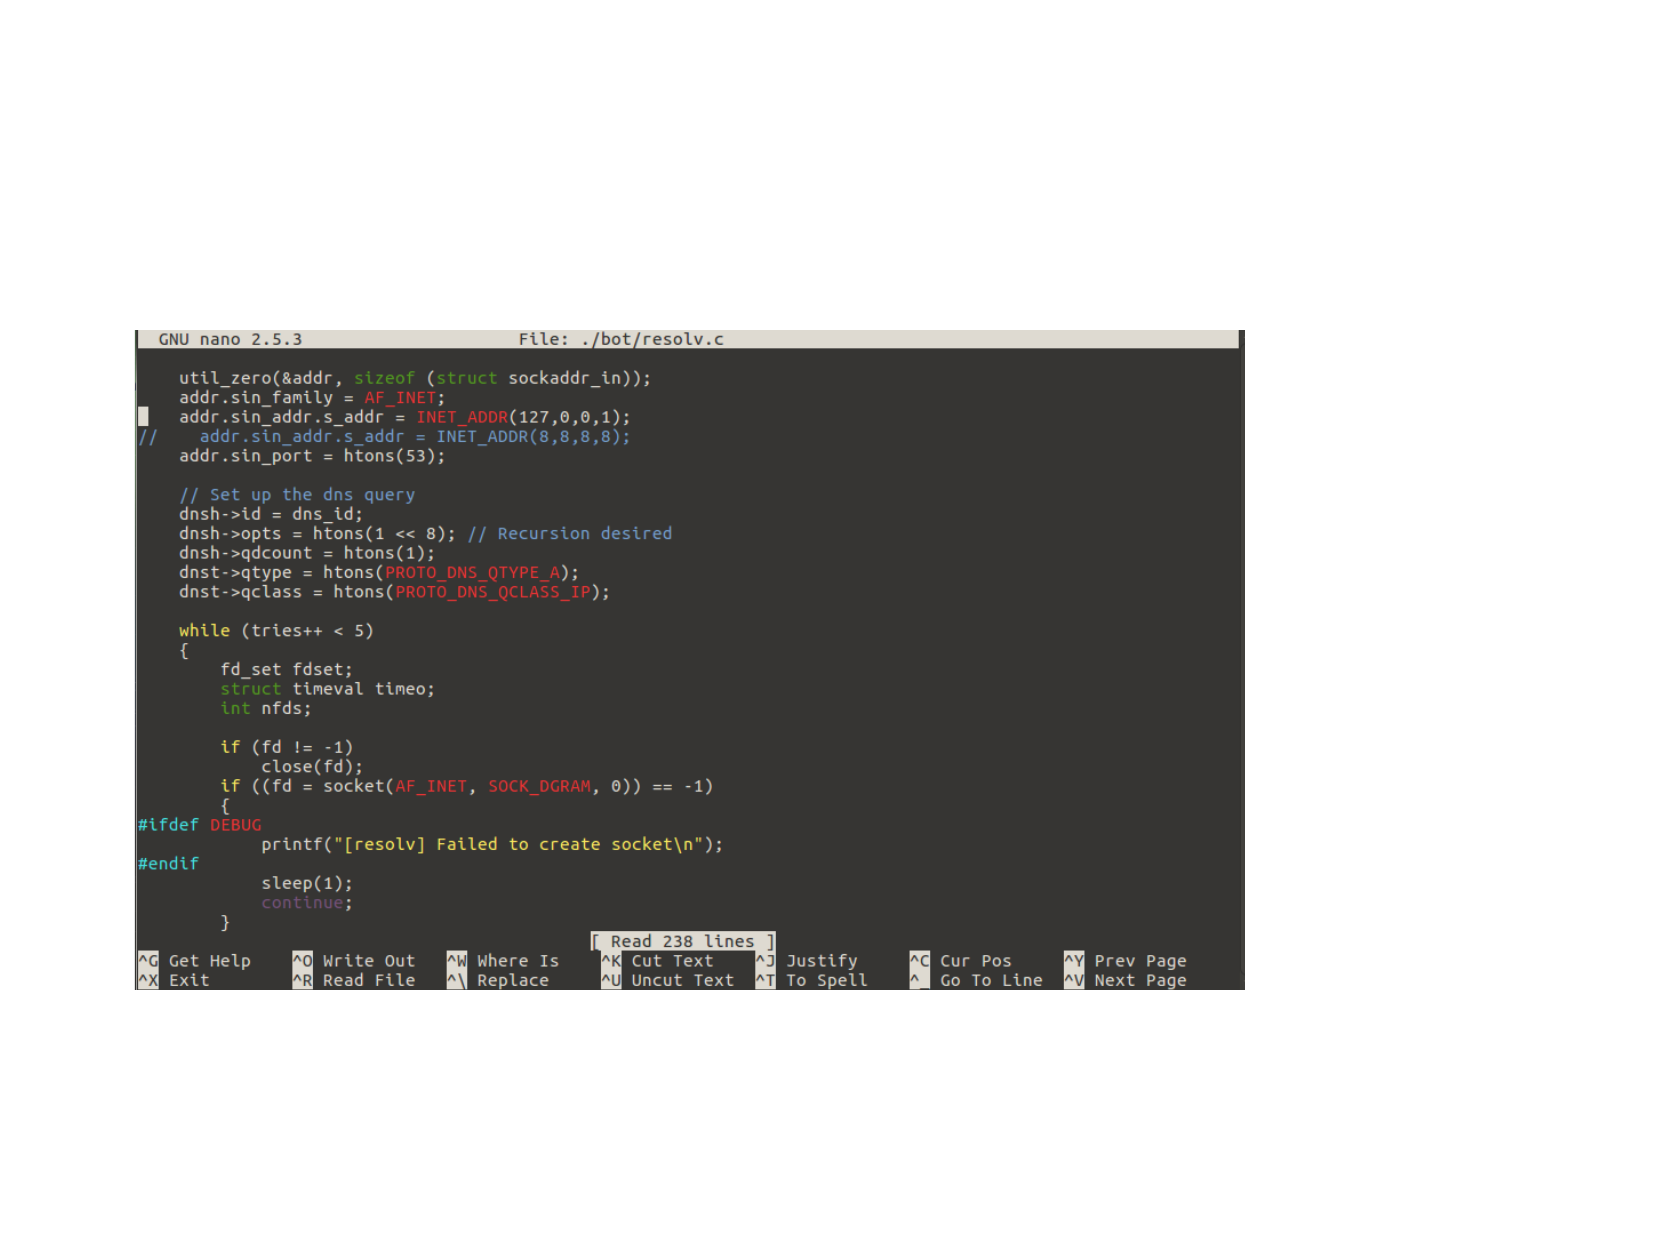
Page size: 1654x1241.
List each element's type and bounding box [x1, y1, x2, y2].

picture [134, 330, 1245, 990]
